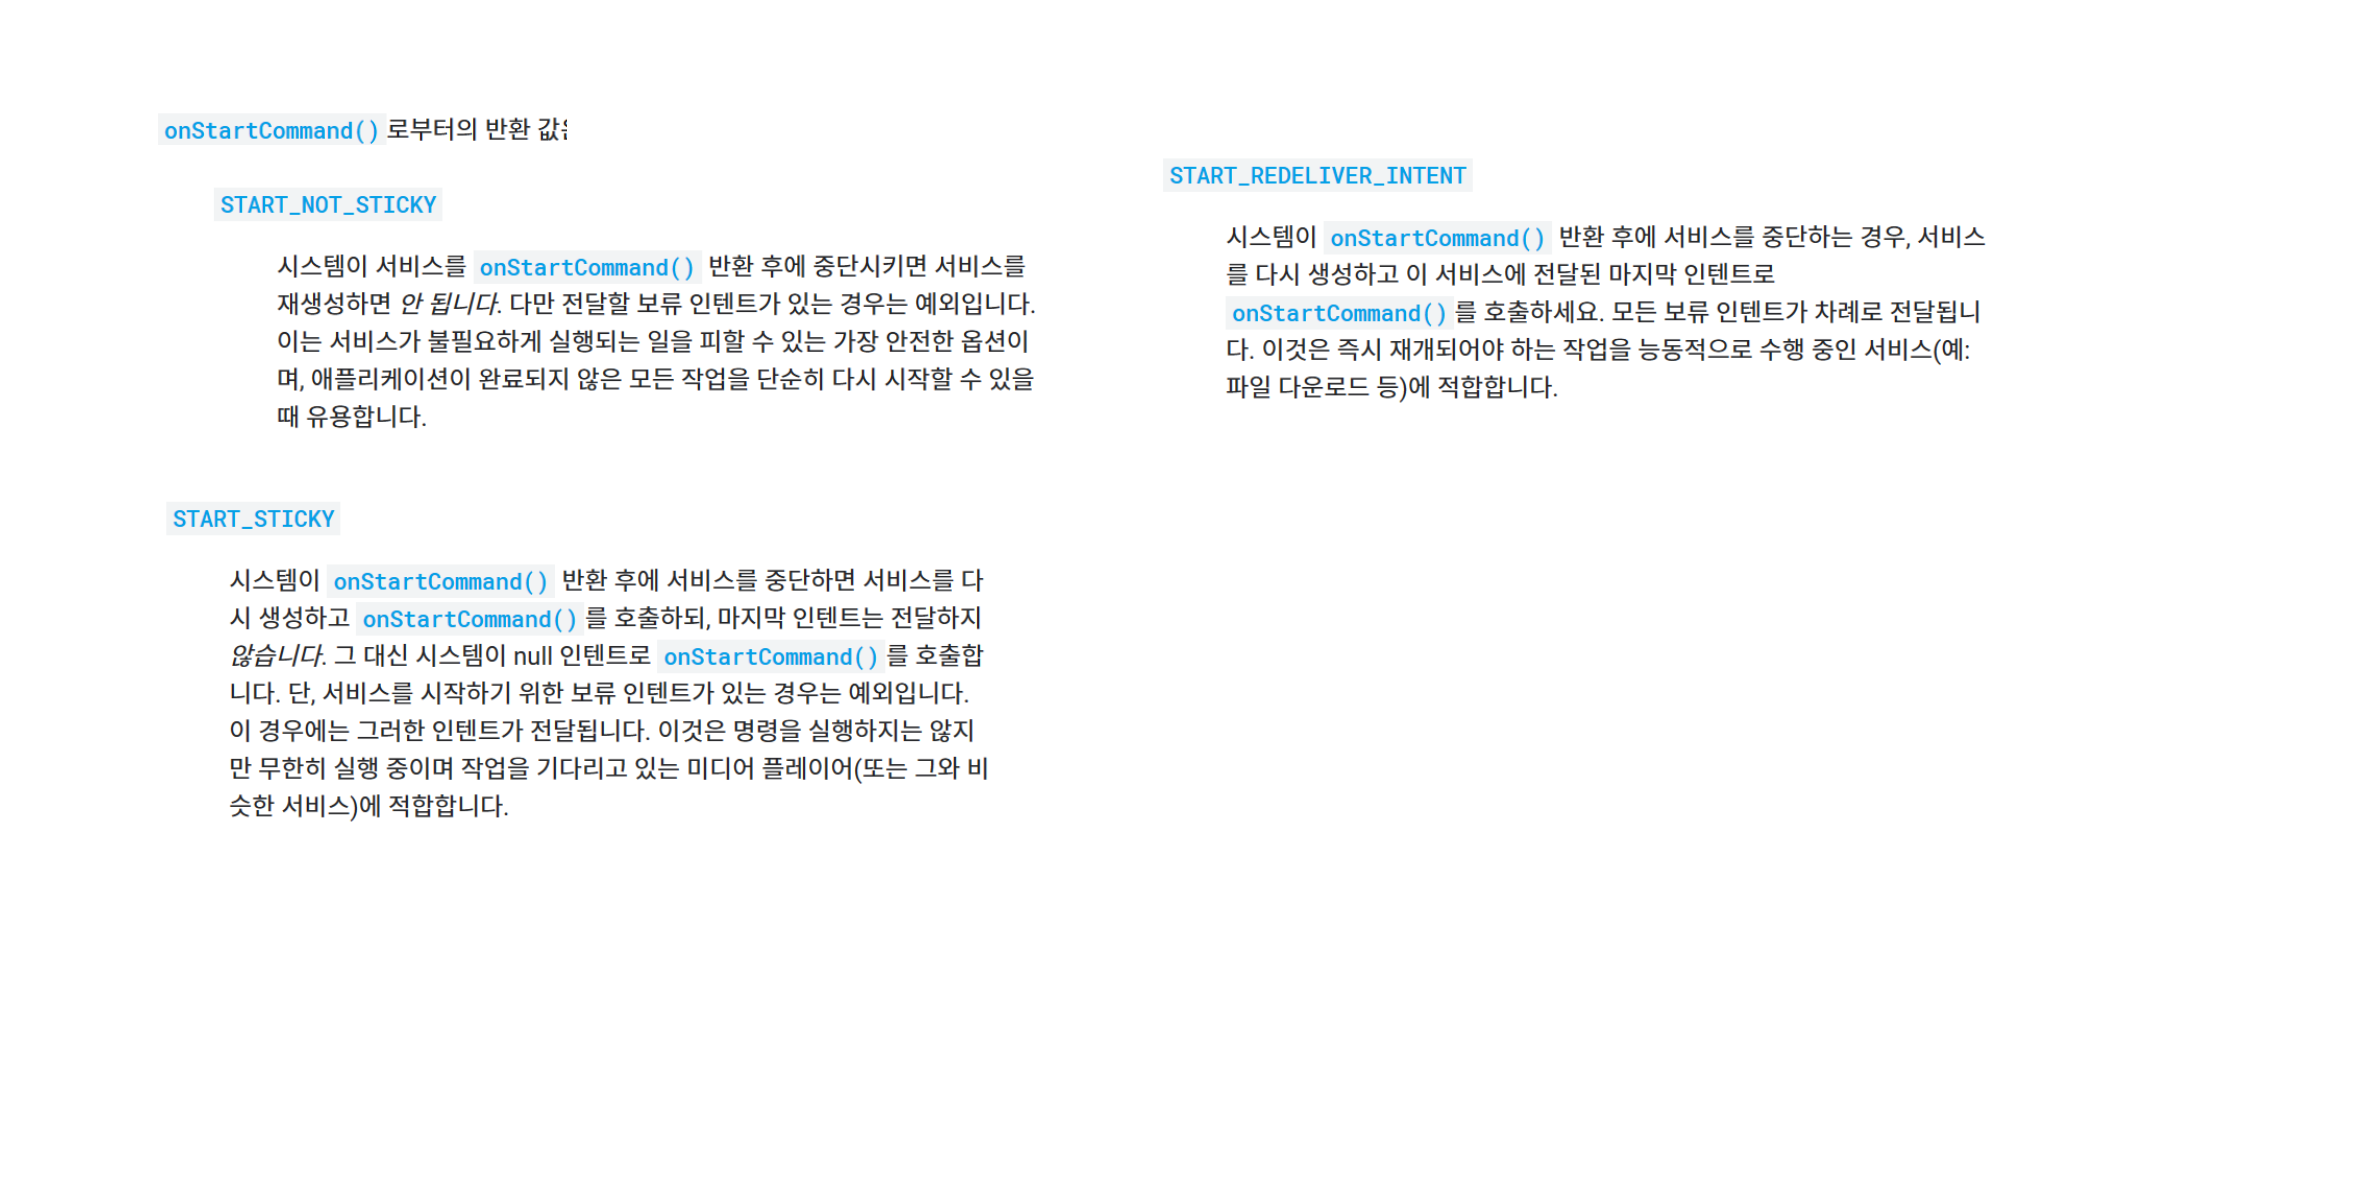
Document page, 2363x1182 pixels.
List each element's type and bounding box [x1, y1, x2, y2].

picture [156, 106, 567, 146]
picture [191, 172, 1036, 448]
picture [1136, 147, 1992, 411]
picture [158, 483, 1002, 831]
